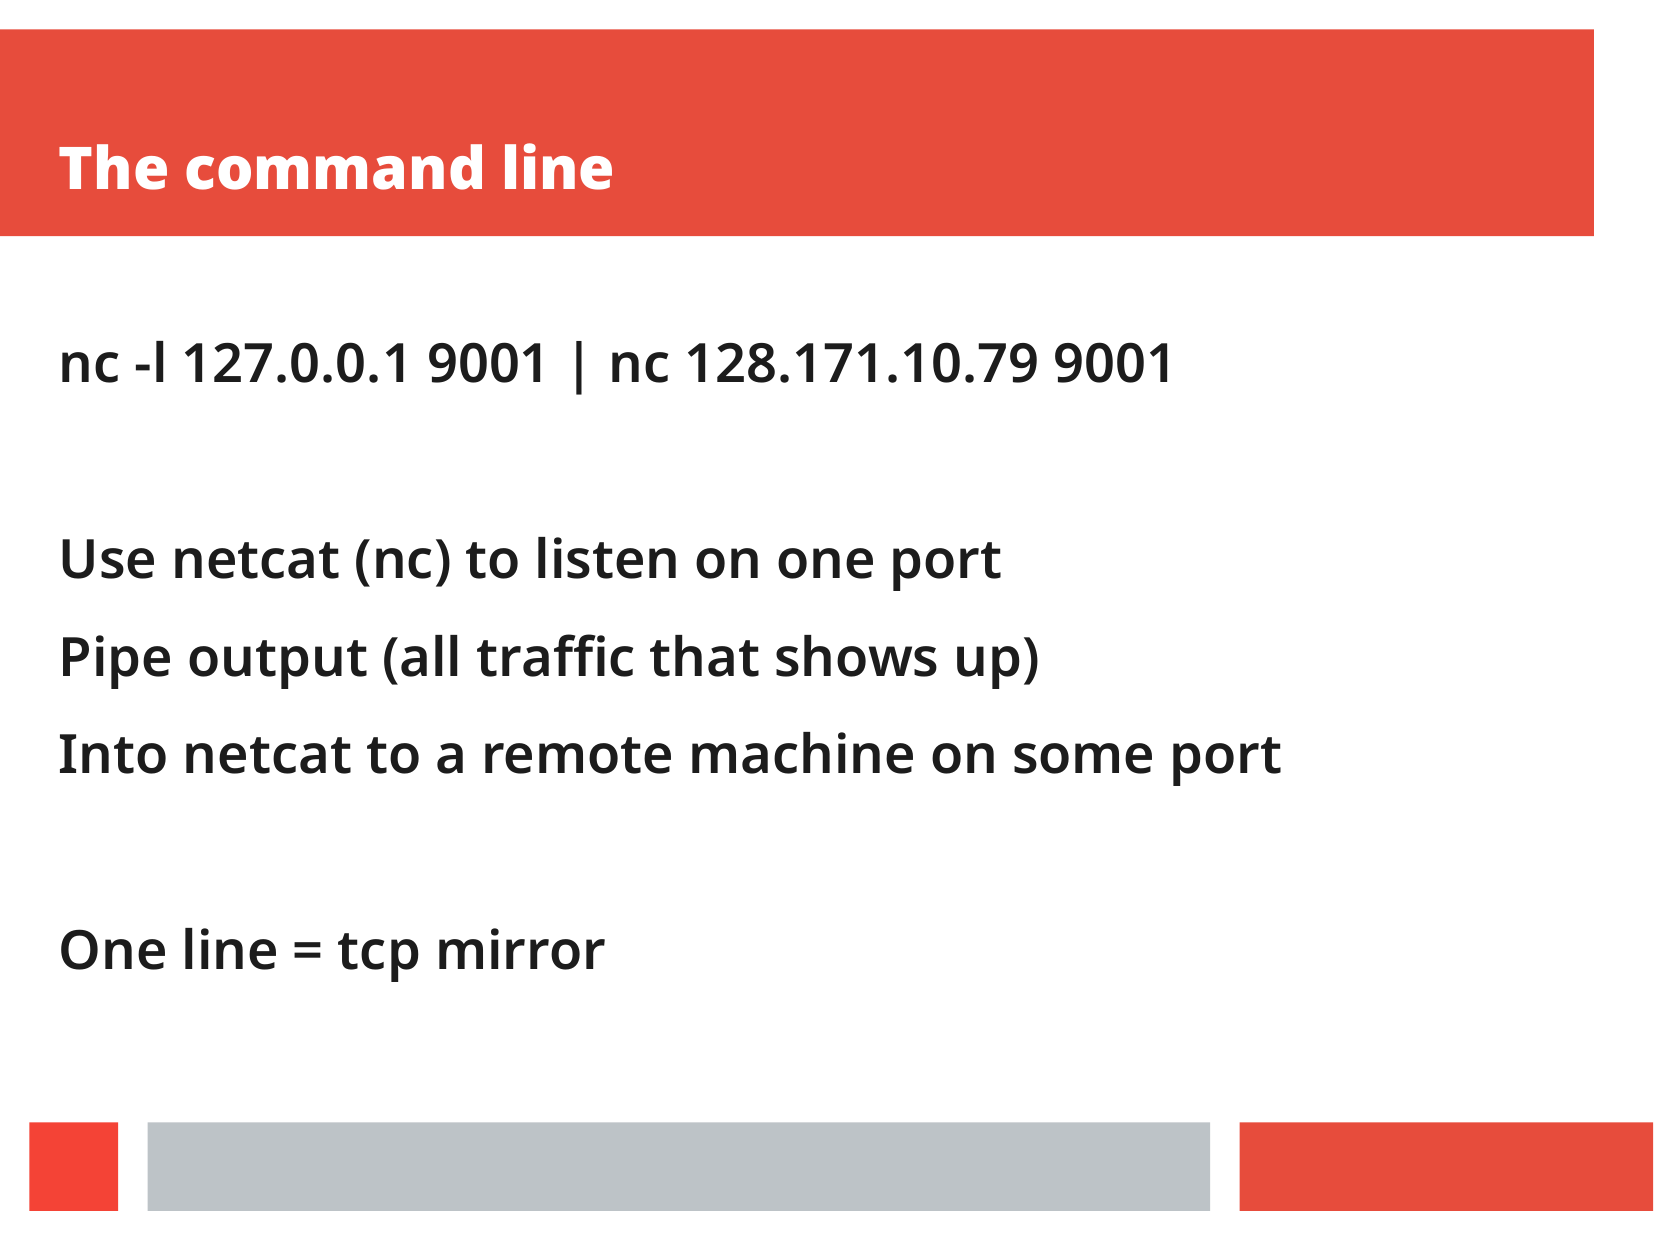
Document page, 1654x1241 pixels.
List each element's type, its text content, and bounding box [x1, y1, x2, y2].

list nc -l 127.0.0.1 9001 | nc 128.171.10.79 9001 Use netcat (nc) to listen on one port Pipe output (all traffic that shows up) Into netcat to a remote machine on some port One line = tcp mirror [58, 324, 1565, 1093]
title The command line [58, 59, 1594, 207]
